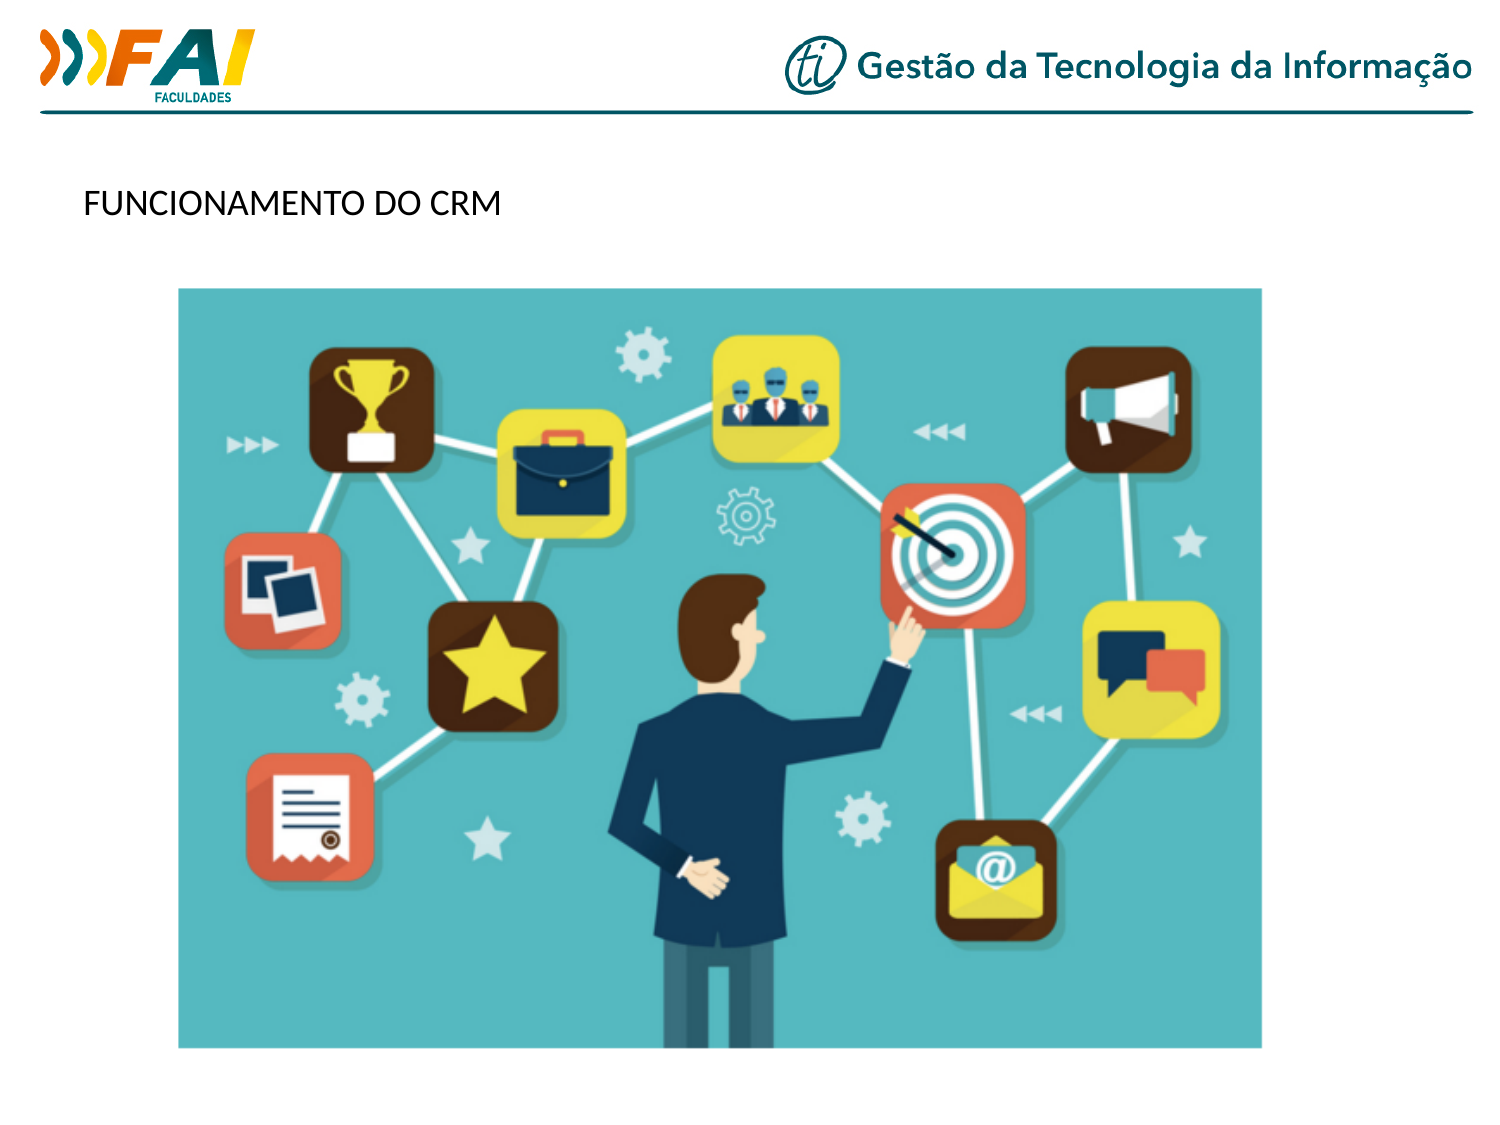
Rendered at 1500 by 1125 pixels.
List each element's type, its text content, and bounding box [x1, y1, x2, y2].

title FUNCIONAMENTO DO CRM [83, 148, 1359, 264]
picture [0, 0, 1500, 1125]
